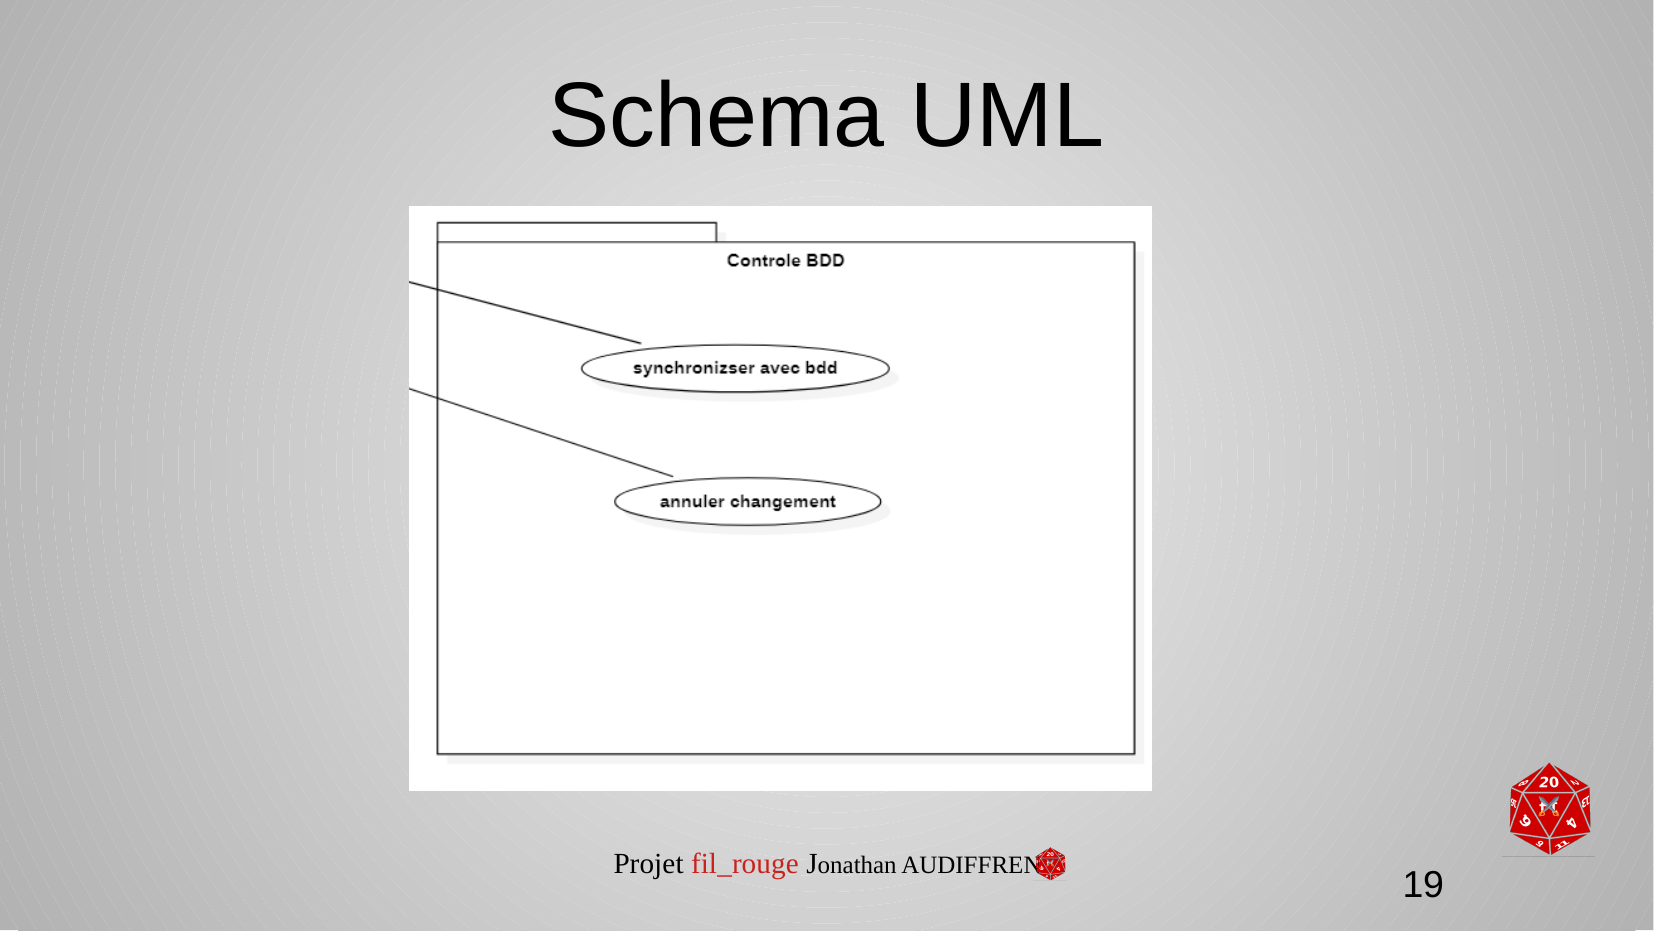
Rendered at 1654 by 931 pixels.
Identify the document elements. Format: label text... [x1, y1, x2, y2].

title Schema UML [82, 37, 1571, 193]
picture [1033, 847, 1067, 881]
picture [409, 206, 1152, 791]
picture [1502, 762, 1595, 857]
